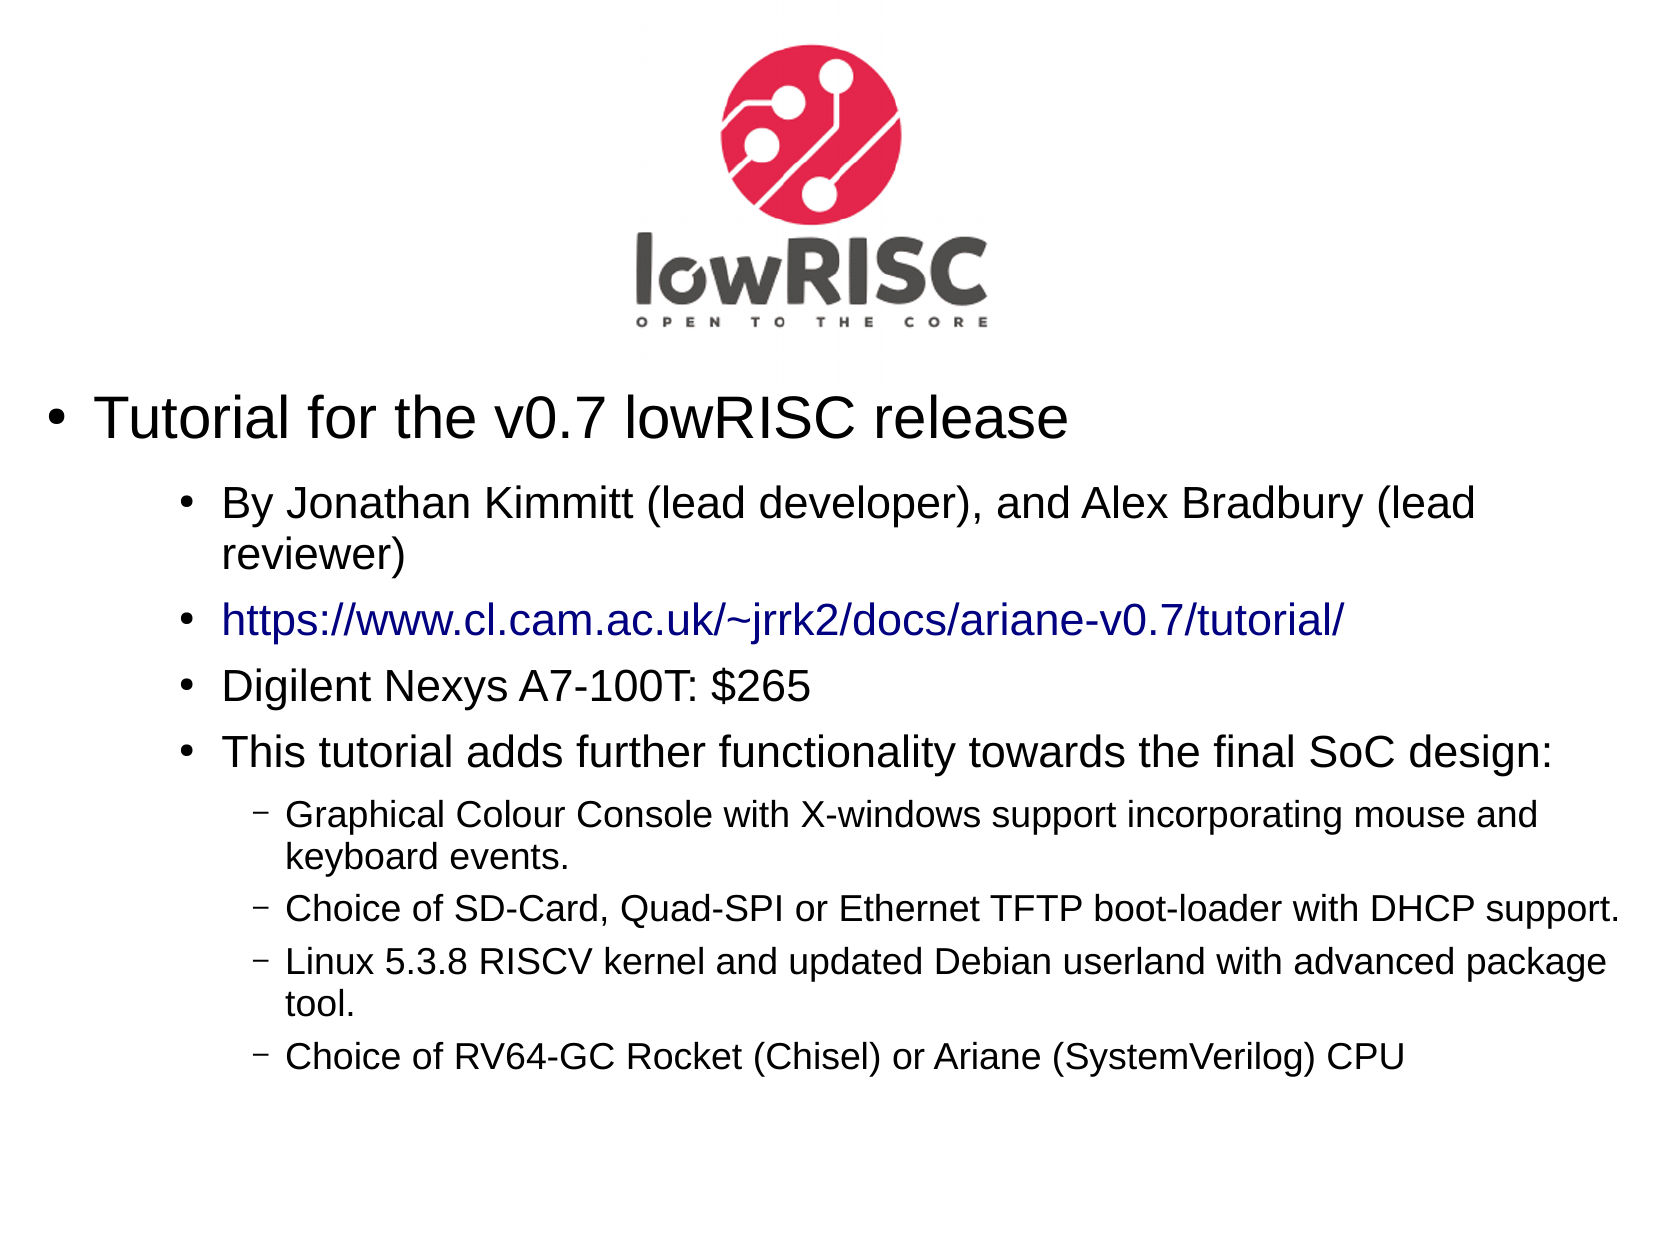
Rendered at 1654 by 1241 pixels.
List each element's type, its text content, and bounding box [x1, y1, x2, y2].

picture [615, 0, 1008, 387]
list Tutorial for the v0.7 lowRISC release By Jonathan Kimmitt (lead developer), and Alex Bradbury (lead reviewer) https://www.cl.cam.ac.uk/~jrrk2/docs/ariane-v0.7/tutorial/ Digilent Nexys A7-100T: $265 This tutorial adds further functionality towards the final SoC design: Graphical Colour Console with X-windows support incorporating mouse and keyboard events. Choice of SD-Card, Quad-SPI or Ethernet TFTP boot-loader with DHCP support. Linux 5.3.8 RISCV kernel and updated Debian userland with advanced package tool. Choice of RV64-GC Rocket (Chisel) or Ariane (SystemVerilog) CPU [18, 384, 1634, 1104]
